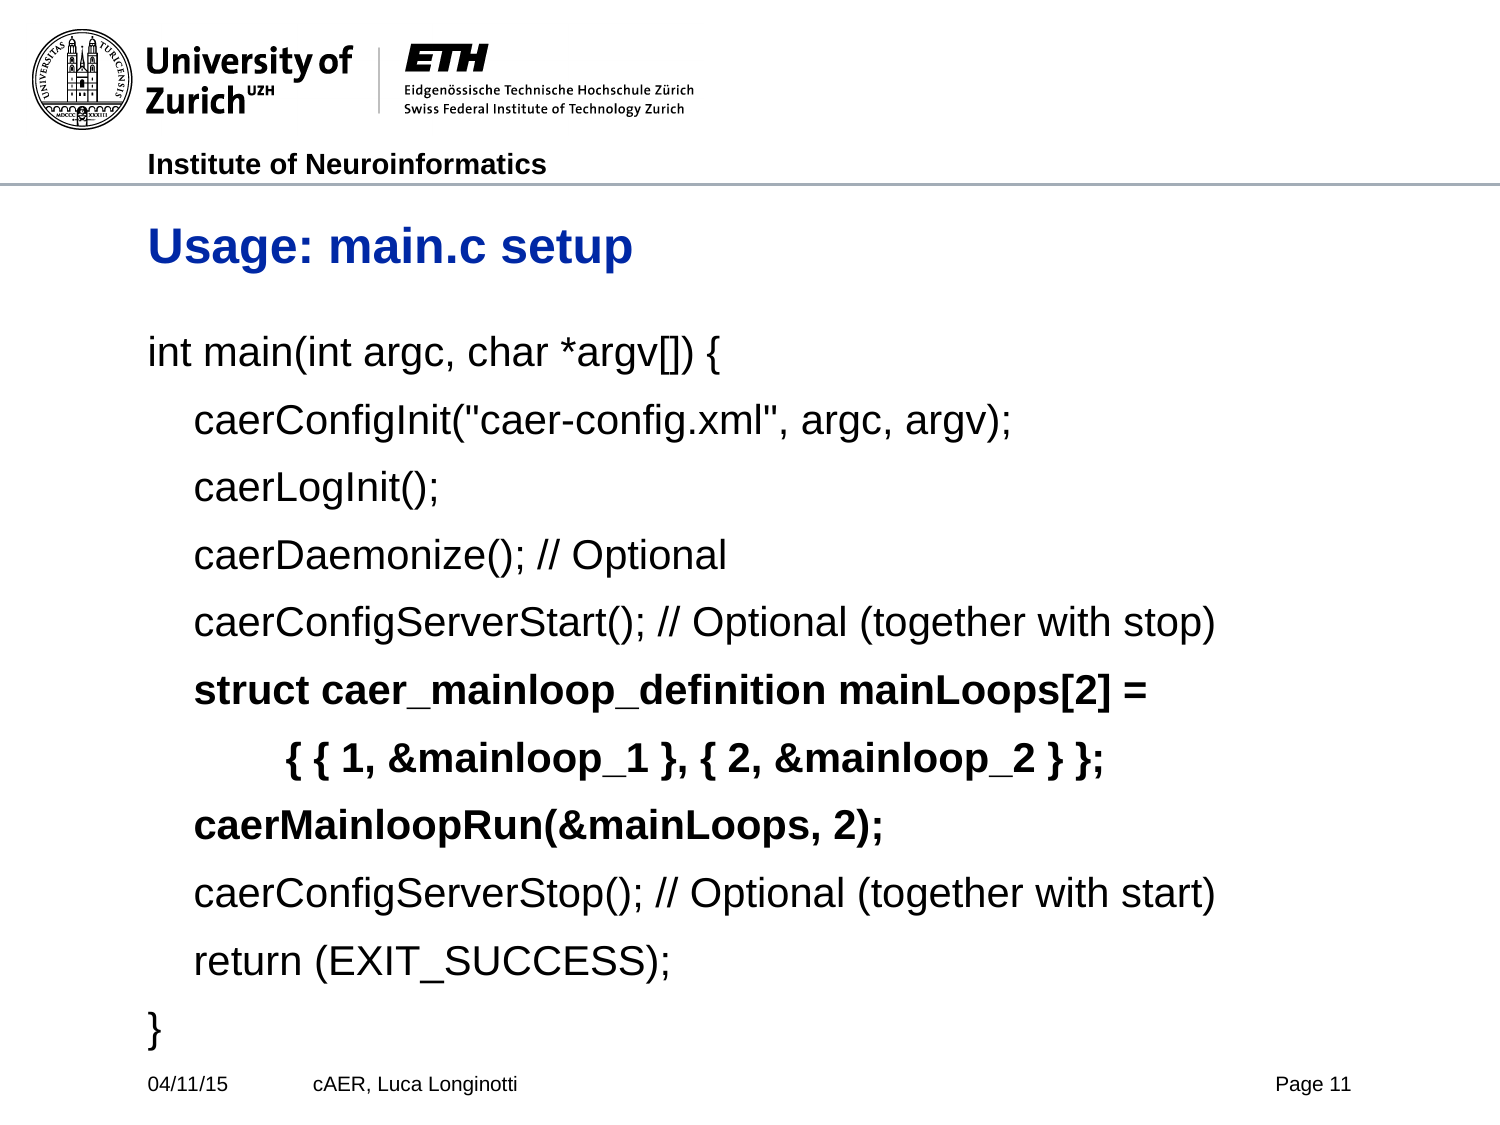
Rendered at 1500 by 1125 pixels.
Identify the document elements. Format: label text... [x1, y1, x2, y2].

title Usage: main.c setup [147, 208, 1353, 324]
list int main(int argc, char *argv[]) { caerConfigInit("caer-config.xml", argc, argv); caerLogInit(); caerDaemonize(); // Optional caerConfigServerStart(); // Optional (together with stop) struct caer_mainloop_definition mainLoops[2] = { { 1, &mainloop_1 }, { 2, &mainloop_2 } }; caerMainloopRun(&mainLoops, 2); caerConfigServerStop(); // Optional (together with start) return (EXIT_SUCCESS); } [147, 324, 1477, 1052]
picture [26, 23, 704, 136]
